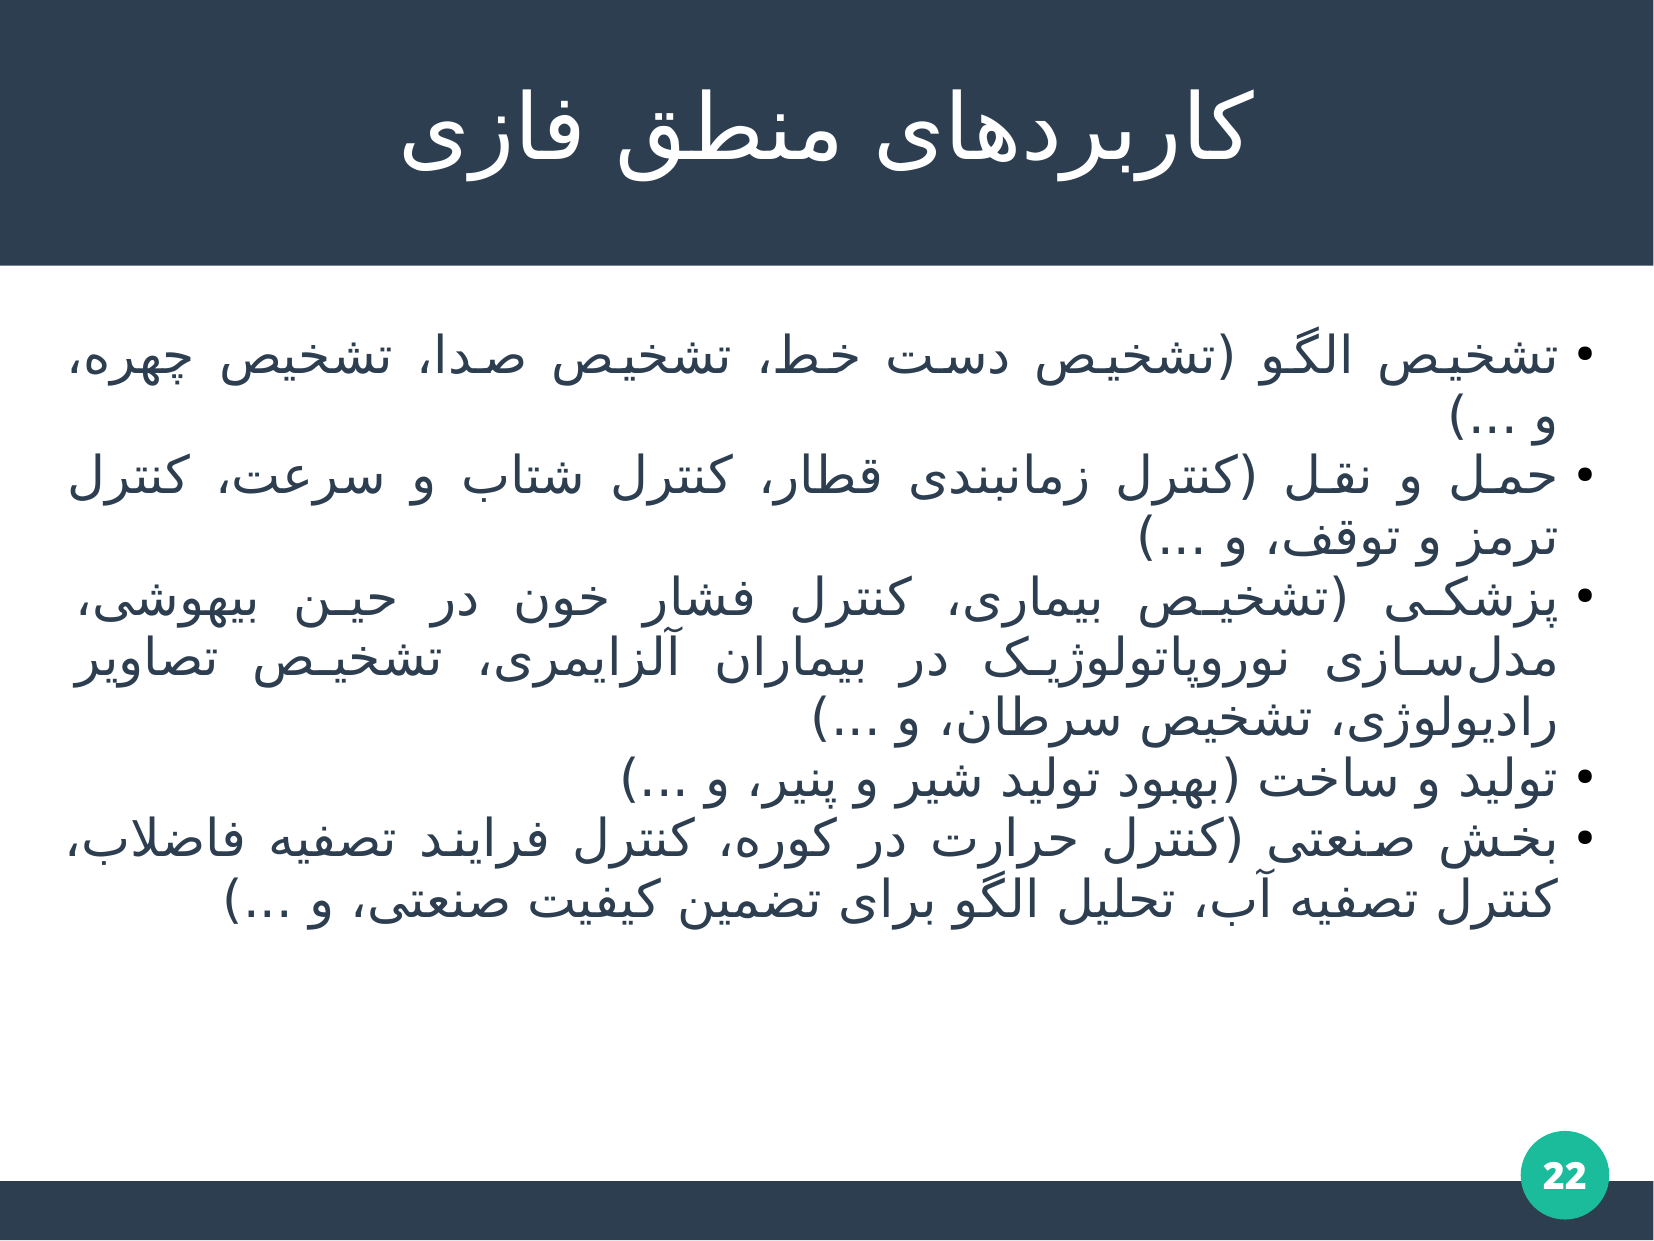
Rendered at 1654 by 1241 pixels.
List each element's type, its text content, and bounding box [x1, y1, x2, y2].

title کاربردهای منطق فازی [59, 49, 1595, 207]
subtitle تشخیص الگو (تشخیص دست خط، تشخیص صدا، تشخیص چهره، و ...) حمل و نقل (کنترل زمانبندی قطار، کنترل شتاب و سرعت، کنترل ترمز و توقف، و ...) پزشکی (تشخیص بیماری، کنترل فشار خون در حین بیهوشی، مدل‌سازی نوروپاتولوژیک در بیماران آلزایمری، تشخیص تصاویر رادیولوژی، تشخیص سرطان، و ...) تولید و ساخت (بهبود تولید شیر و پنیر، و ...) بخش صنعتی (کنترل حرارت در کوره، کنترل فرایند تصفیه فاضلاب، کنترل تصفیه آب، تحلیل الگو برای تضمین کیفیت صنعتی، و ...) [59, 324, 1595, 1152]
